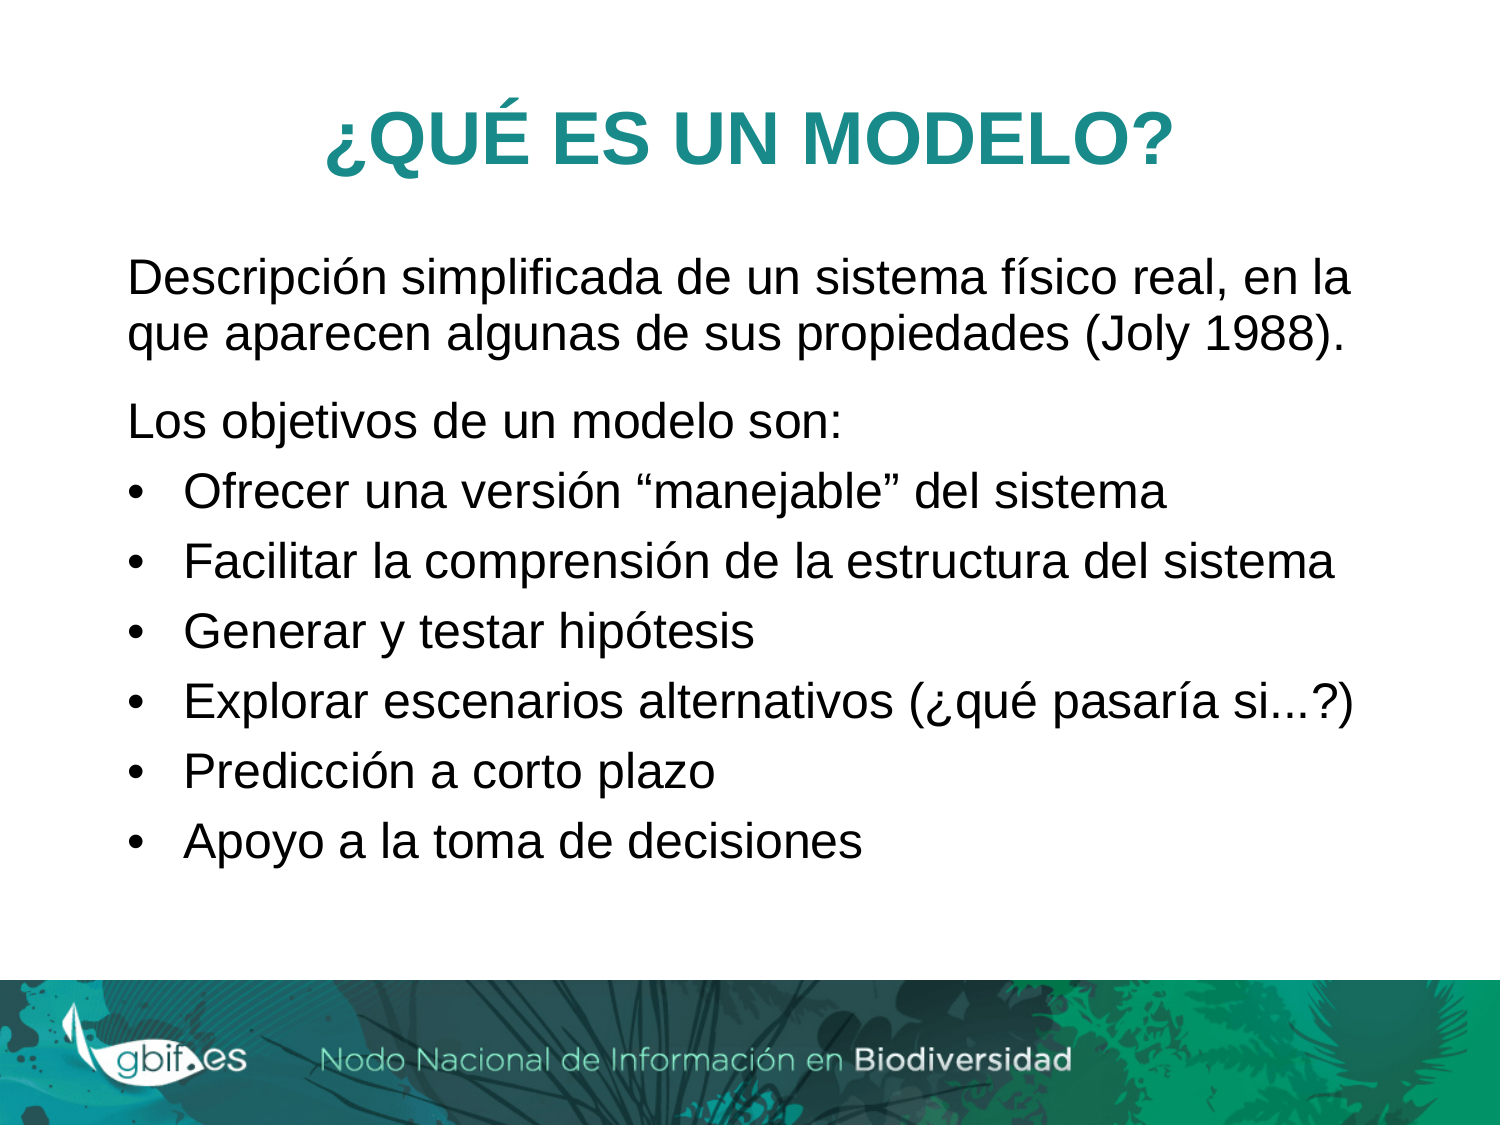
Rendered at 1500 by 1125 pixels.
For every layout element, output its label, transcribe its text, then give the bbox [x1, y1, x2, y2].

title ¿QUÉ ES UN MODELO? [112, 68, 1388, 209]
list Descripción simplificada de un sistema físico real, en la que aparecen algunas de sus propiedades (Joly 1988). Los objetivos de un modelo son: Ofrecer una versión “manejable” del sistema Facilitar la comprensión de la estructura del sistema Generar y testar hipótesis Explorar escenarios alternativos (¿qué pasaría si...?) Predicción a corto plazo Apoyo a la toma de decisiones [112, 241, 1388, 955]
picture [0, 980, 1500, 1125]
